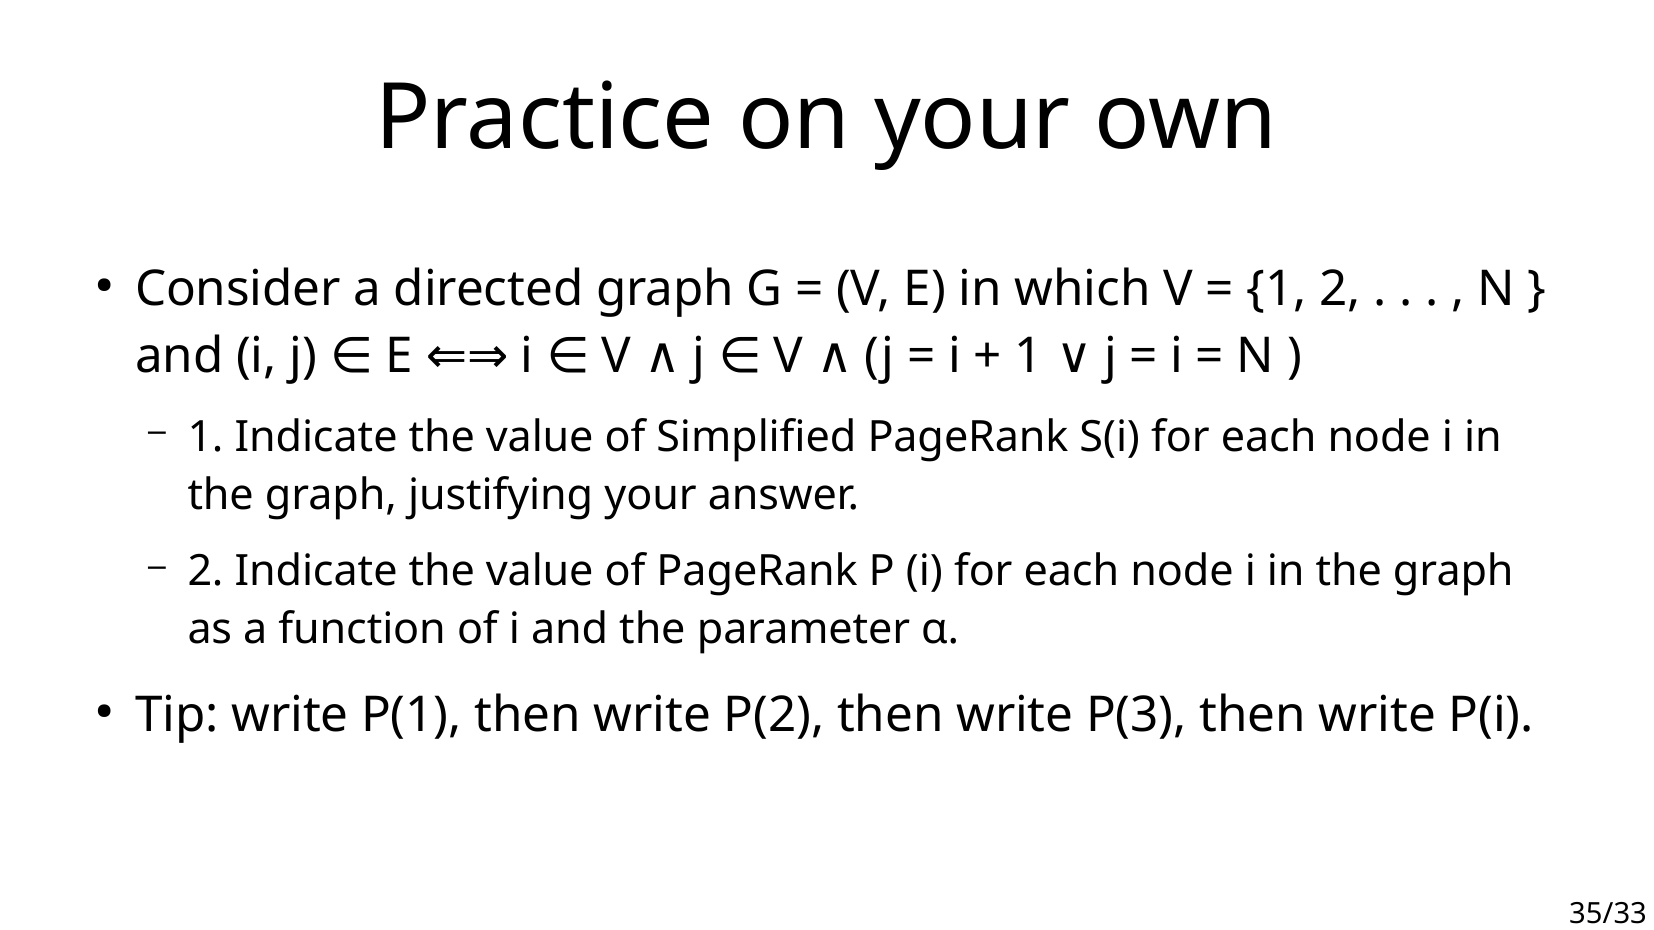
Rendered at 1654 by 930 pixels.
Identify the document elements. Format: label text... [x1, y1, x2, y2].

list Consider a directed graph G = (V, E) in which V = {1, 2, . . . , N } and (i, j) ∈ E ⇐⇒ i ∈ V ∧ j ∈ V ∧ (j = i + 1 ∨ j = i = N ) 1. Indicate the value of Simplified PageRank S(i) for each node i in the graph, justifying your answer. 2. Indicate the value of PageRank P (i) for each node i in the graph as a function of i and the parameter α. Tip: write P(1), then write P(2), then write P(3), then write P(i). [82, 252, 1571, 793]
title Practice on your own [82, 1, 1571, 225]
